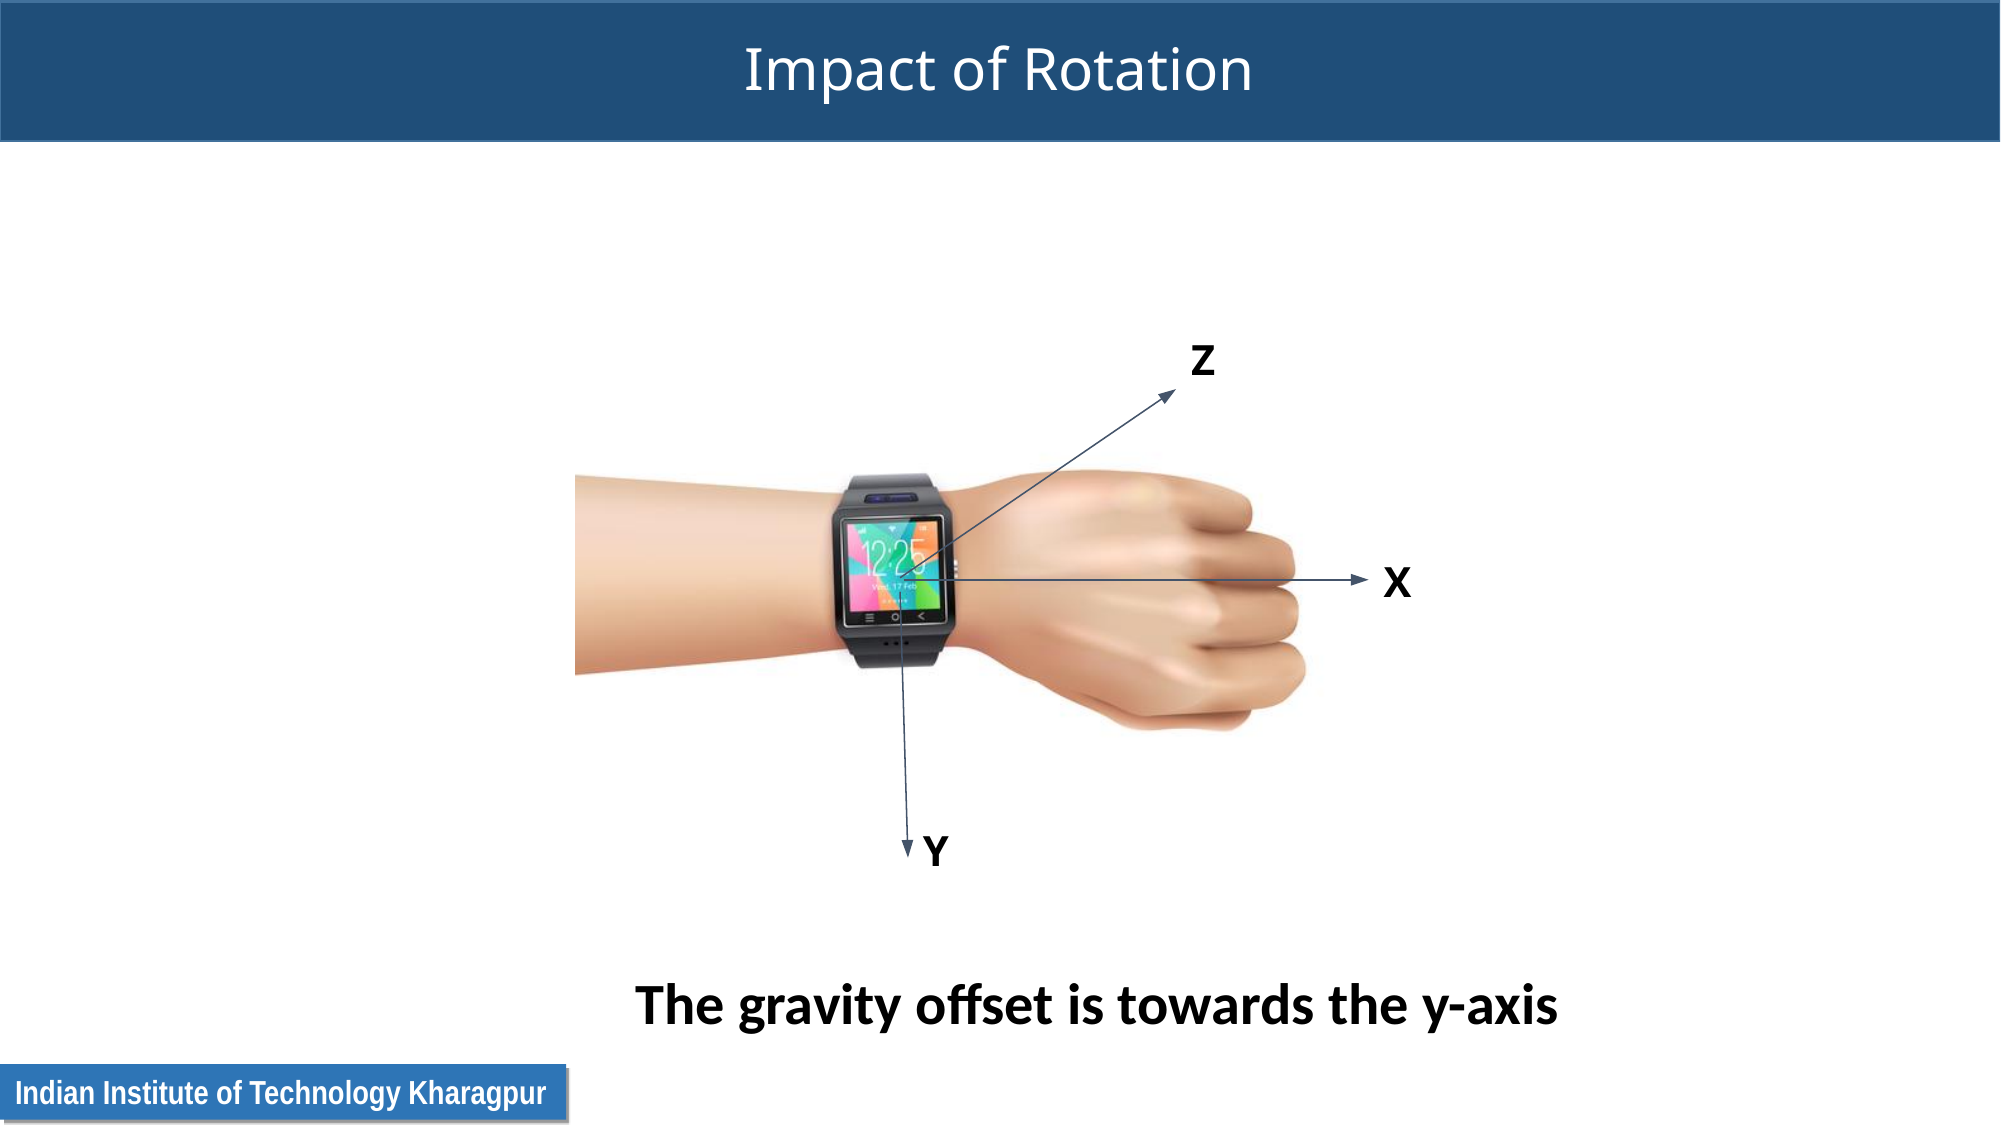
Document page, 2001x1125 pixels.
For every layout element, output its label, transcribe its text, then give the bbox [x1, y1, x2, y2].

text_box Y [907, 809, 962, 891]
text_box X [1368, 540, 1423, 622]
text_box Z [1176, 318, 1230, 400]
text_box The gravity offset is towards the y-axis [620, 958, 1968, 1045]
picture [575, 271, 1332, 891]
title Impact of Rotation [0, 1, 2000, 141]
